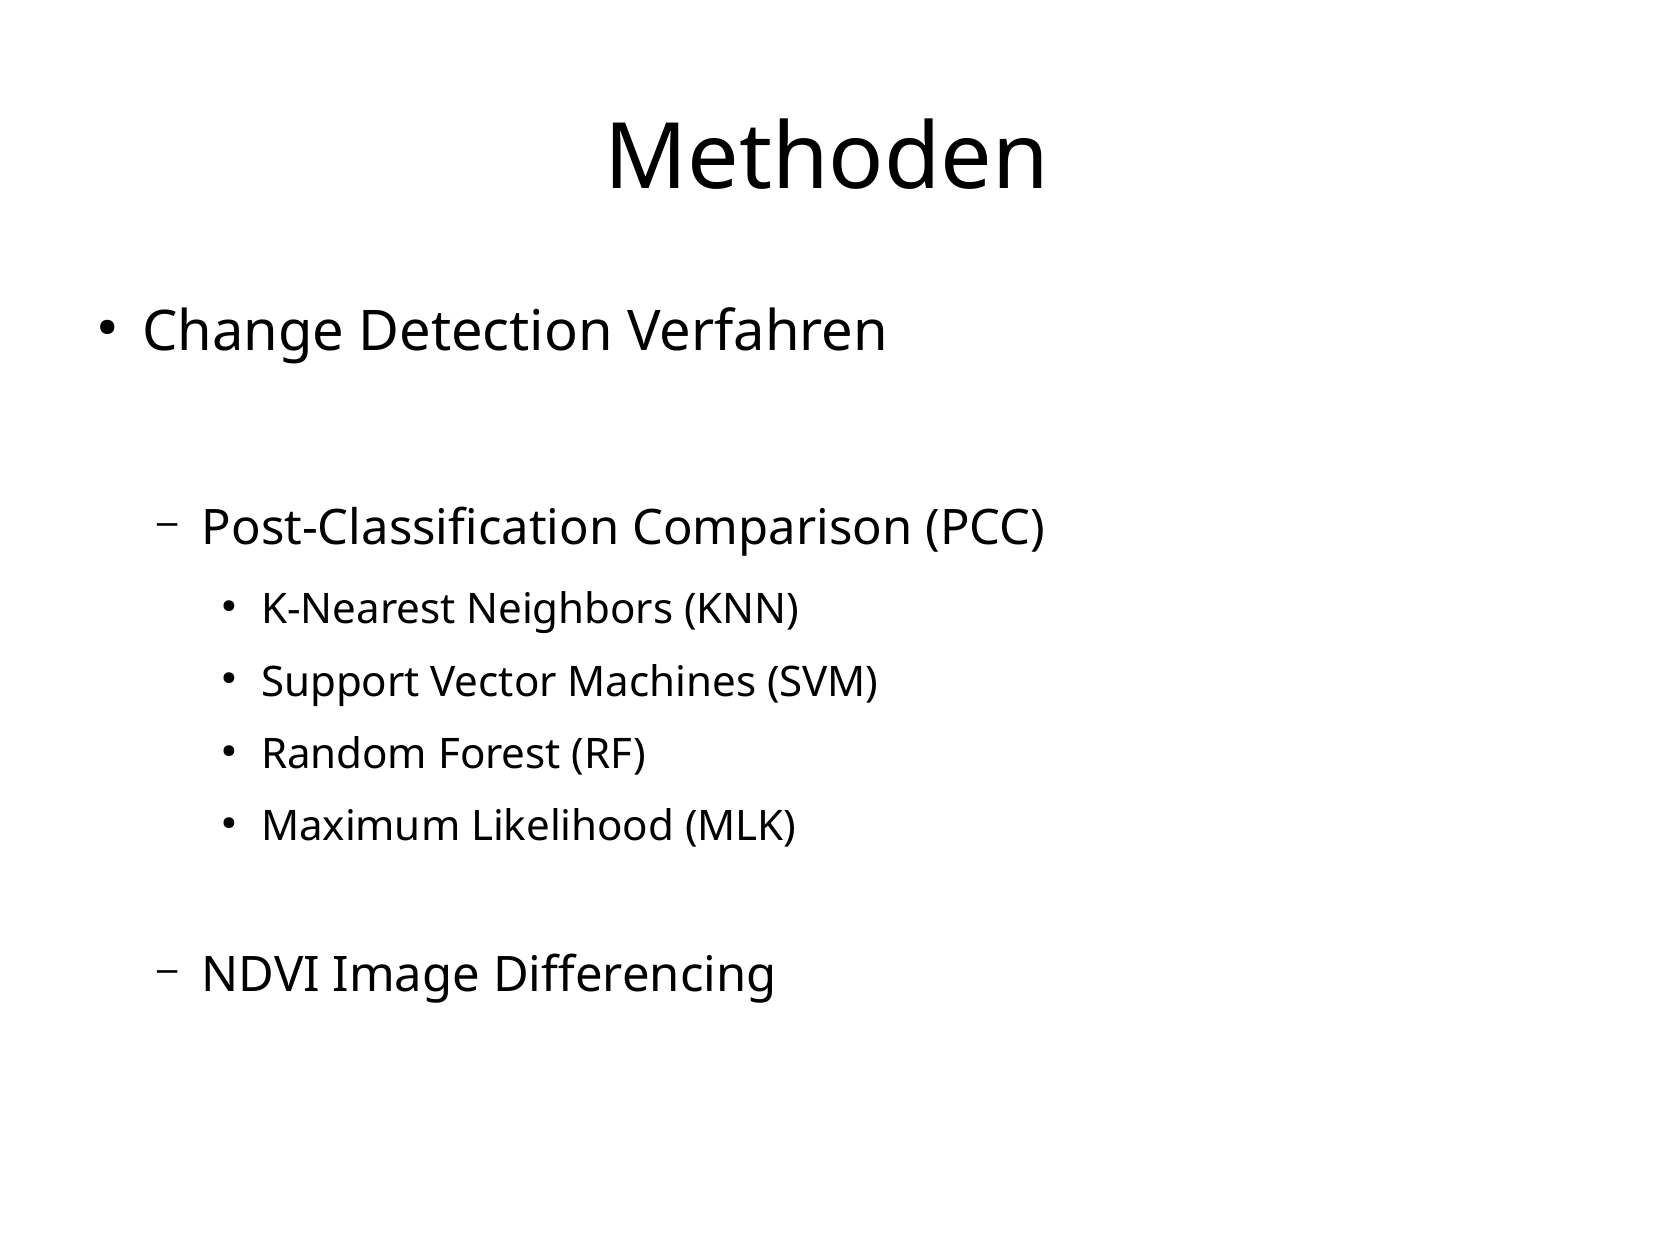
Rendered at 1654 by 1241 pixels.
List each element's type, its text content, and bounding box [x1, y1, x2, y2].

list Change Detection Verfahren Post-Classification Comparison (PCC) K-Nearest Neighbors (KNN) Support Vector Machines (SVM) Random Forest (RF) Maximum Likelihood (MLK) NDVI Image Differencing [82, 290, 1571, 1010]
title Methoden [82, 49, 1571, 257]
